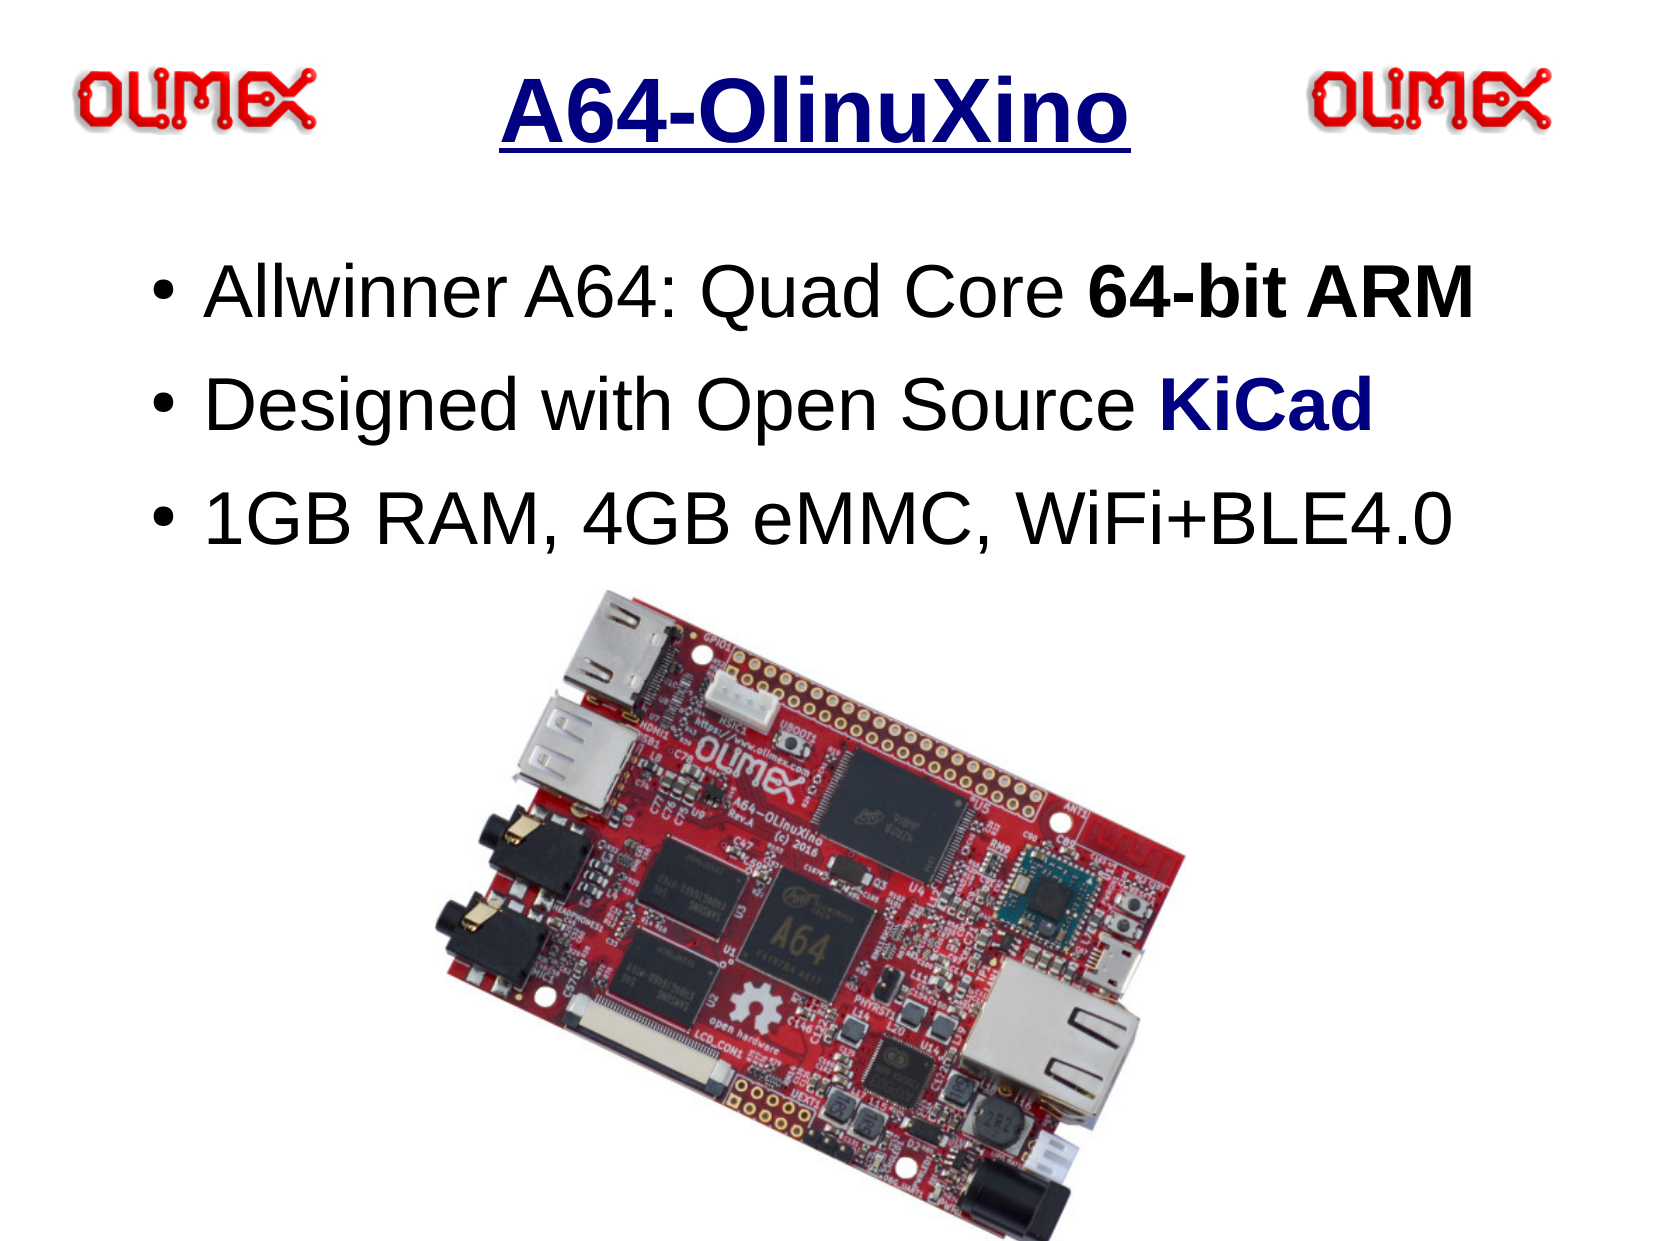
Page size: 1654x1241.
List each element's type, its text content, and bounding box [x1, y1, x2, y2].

list A64-OlinuXino Allwinner A64: Quad Core 64-bit ARM Designed with Open Source KiCad 1GB RAM, 4GB eMMC, WiFi+BLE4.0 [132, 59, 1498, 765]
picture [1296, 61, 1569, 135]
picture [435, 590, 1186, 1241]
picture [62, 61, 334, 136]
